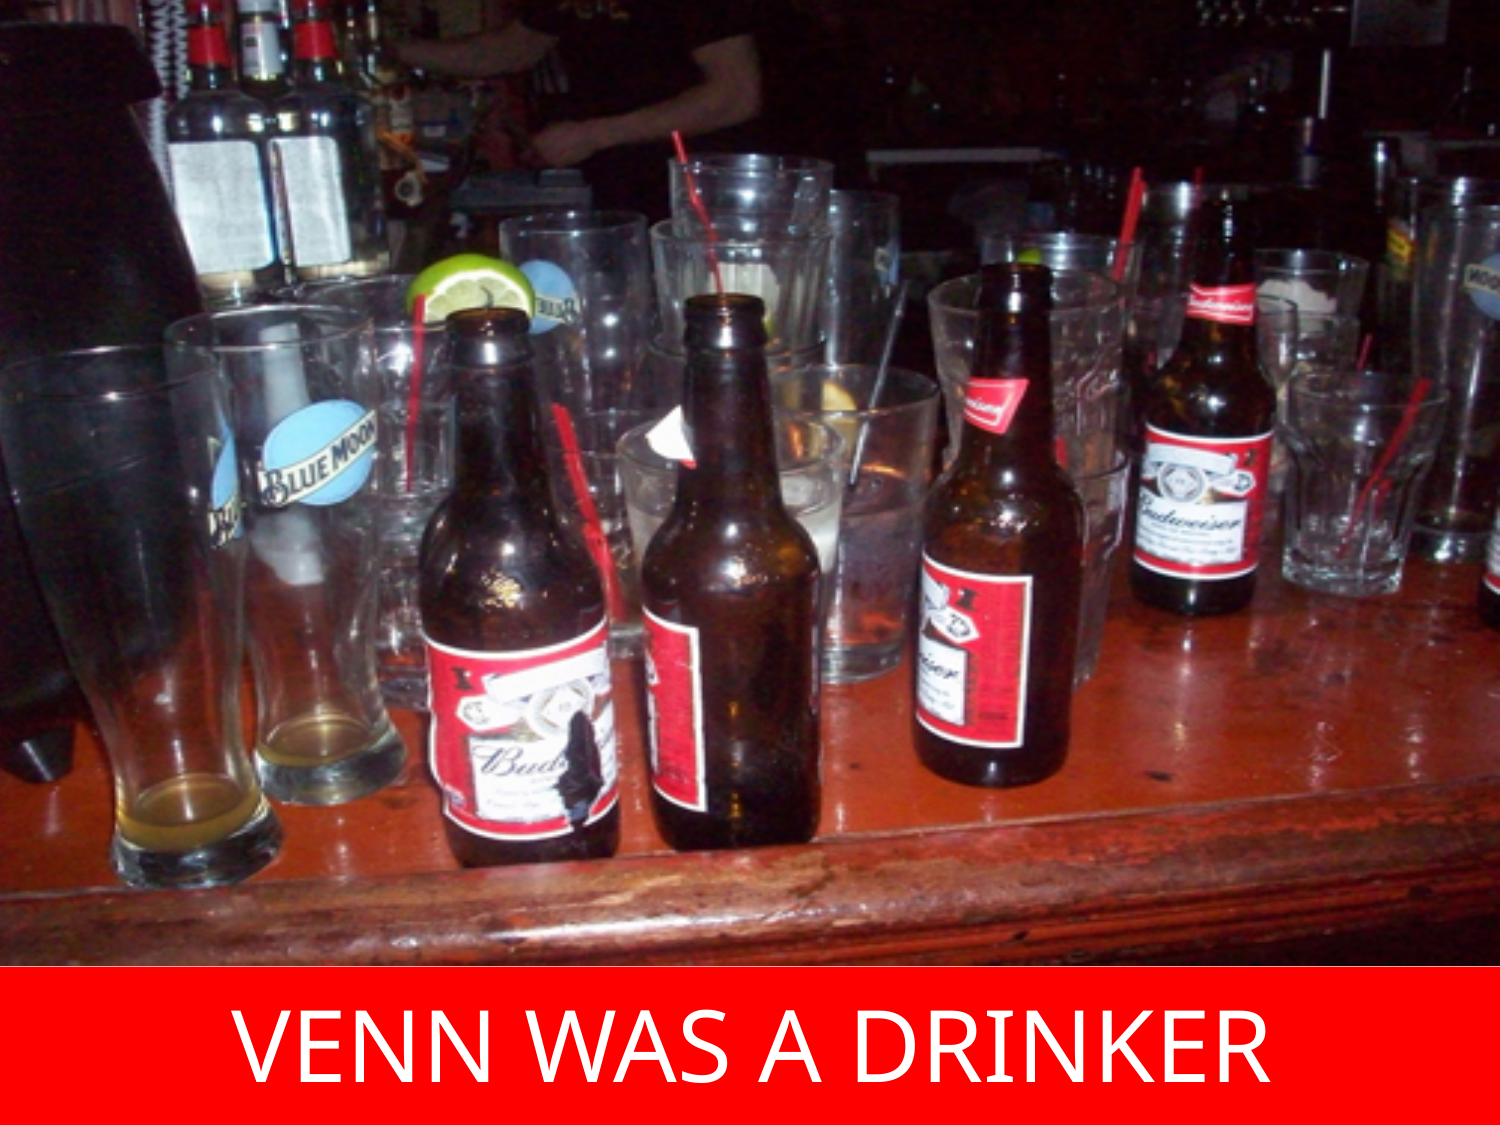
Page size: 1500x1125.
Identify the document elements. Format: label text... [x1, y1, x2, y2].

list VENN WAS A DRINKER [28, 974, 1478, 1111]
picture [0, 0, 1500, 966]
